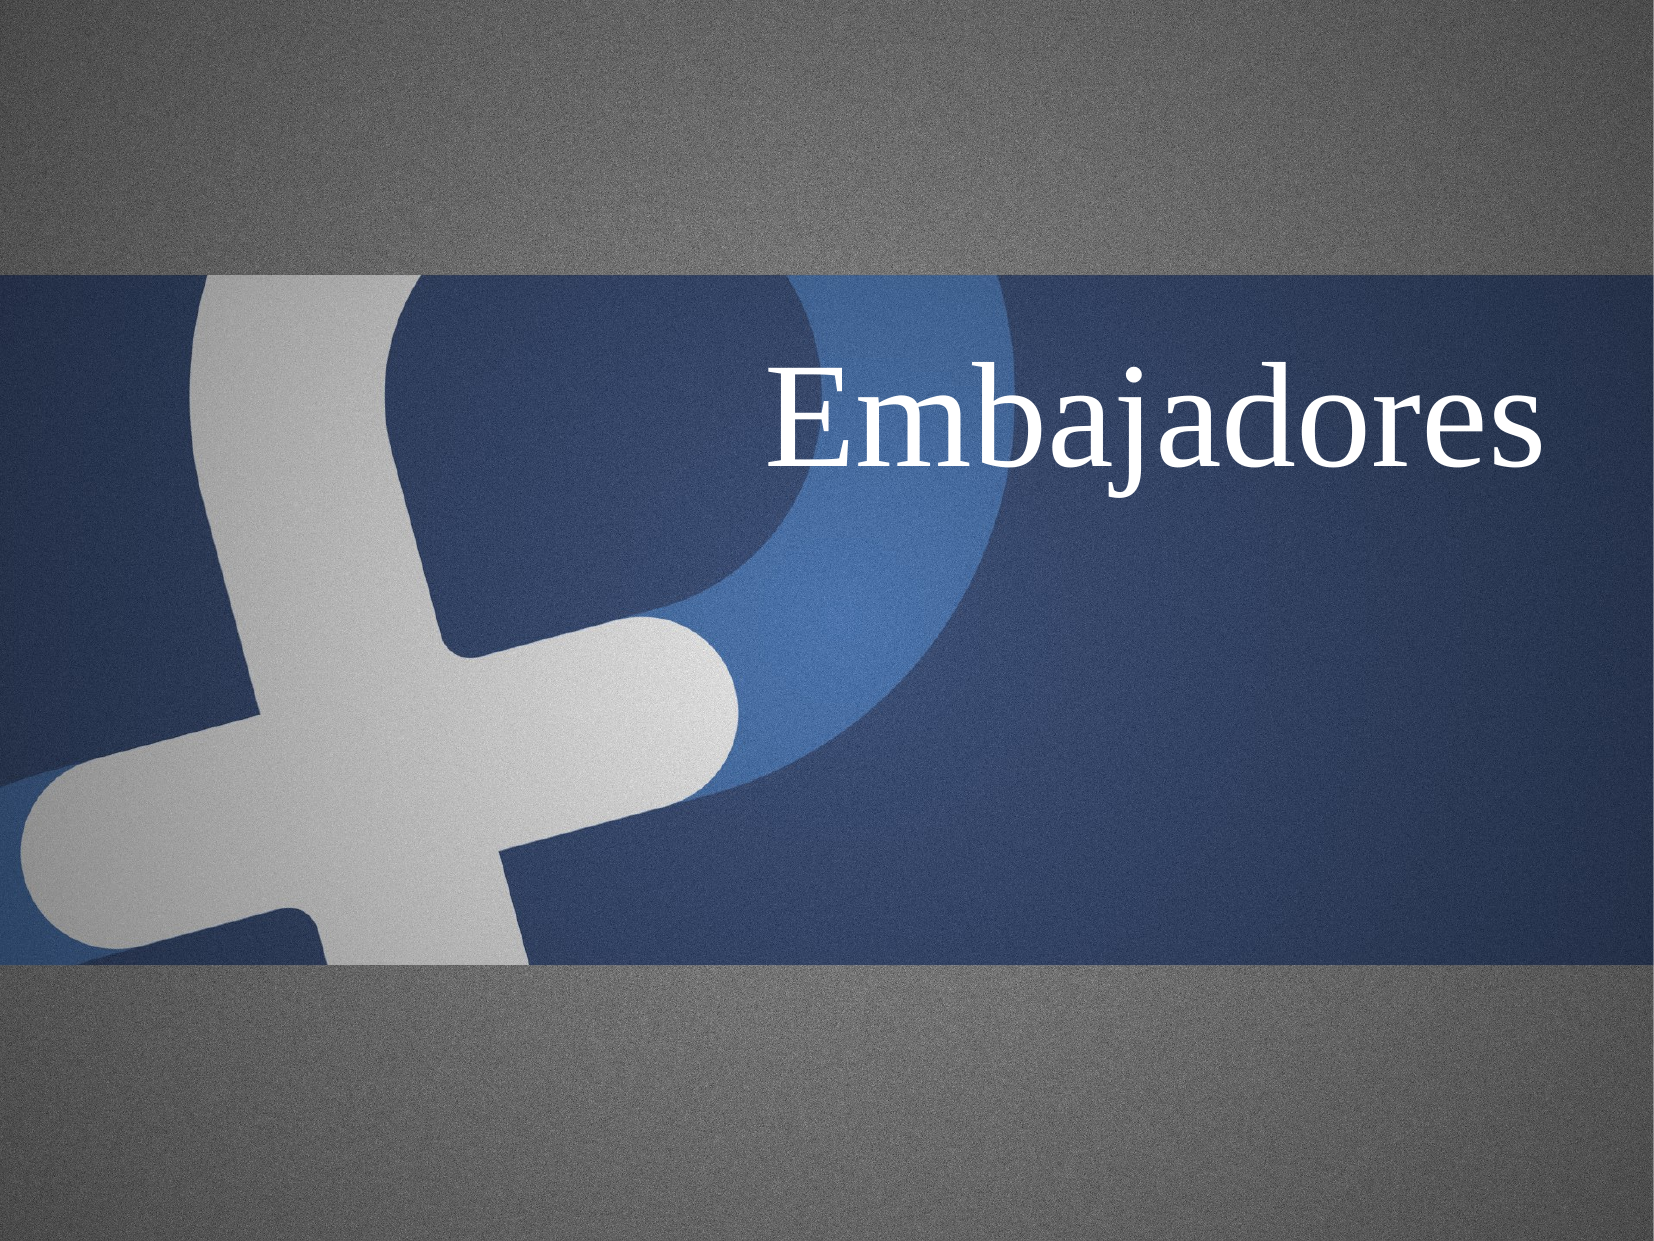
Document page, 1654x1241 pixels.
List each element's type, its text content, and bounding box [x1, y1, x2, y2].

picture [0, 0, 1654, 1241]
text_box Embajadores [447, 315, 1563, 654]
